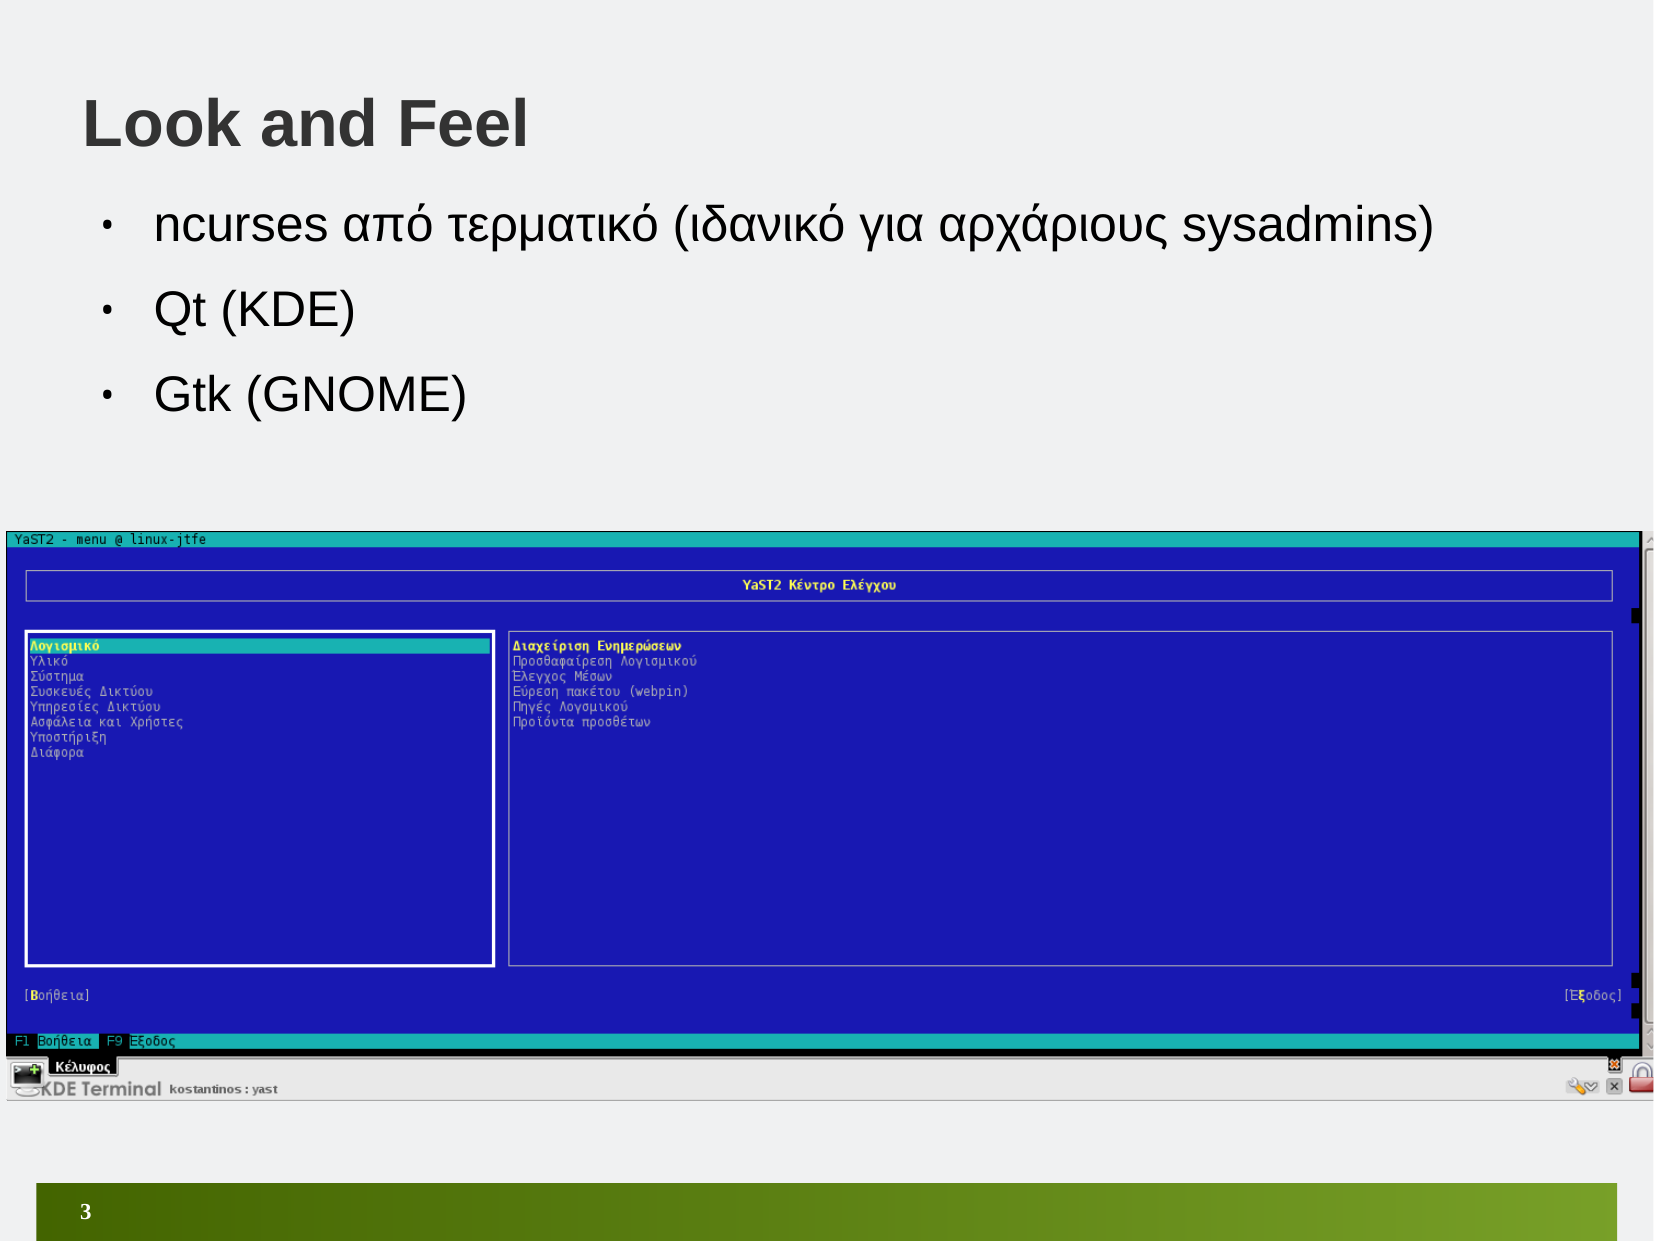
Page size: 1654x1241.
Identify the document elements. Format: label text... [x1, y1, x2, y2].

picture [0, 0, 1654, 1241]
list ncurses από τερματικό (ιδανικό για αρχάριους sysadmins) Qt (KDE) Gtk (GNOME) [82, 195, 1571, 531]
title Look and Feel [82, 49, 1571, 195]
